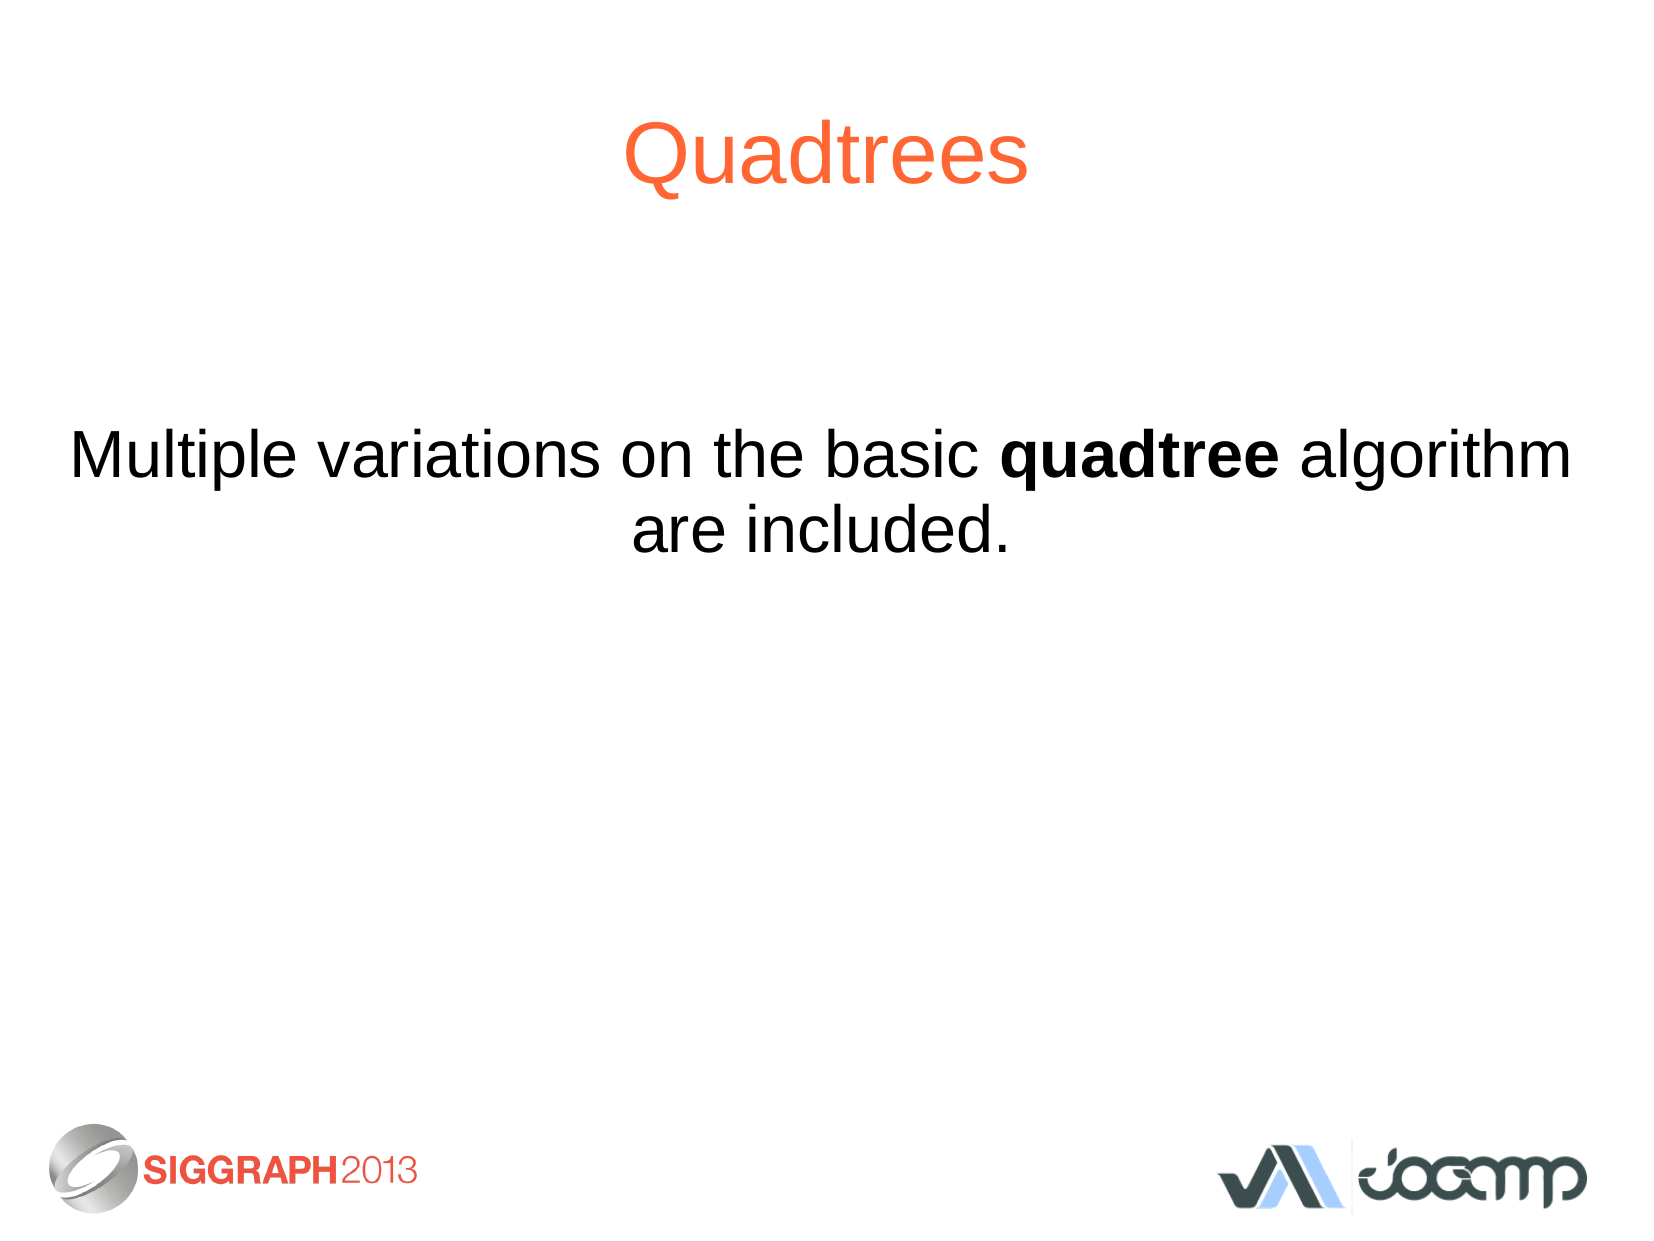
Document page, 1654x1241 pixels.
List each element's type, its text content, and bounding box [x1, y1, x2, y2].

subtitle Multiple variations on the basic quadtree algorithm are included. [68, 49, 1576, 1010]
picture [1215, 1139, 1587, 1215]
picture [45, 1122, 421, 1215]
